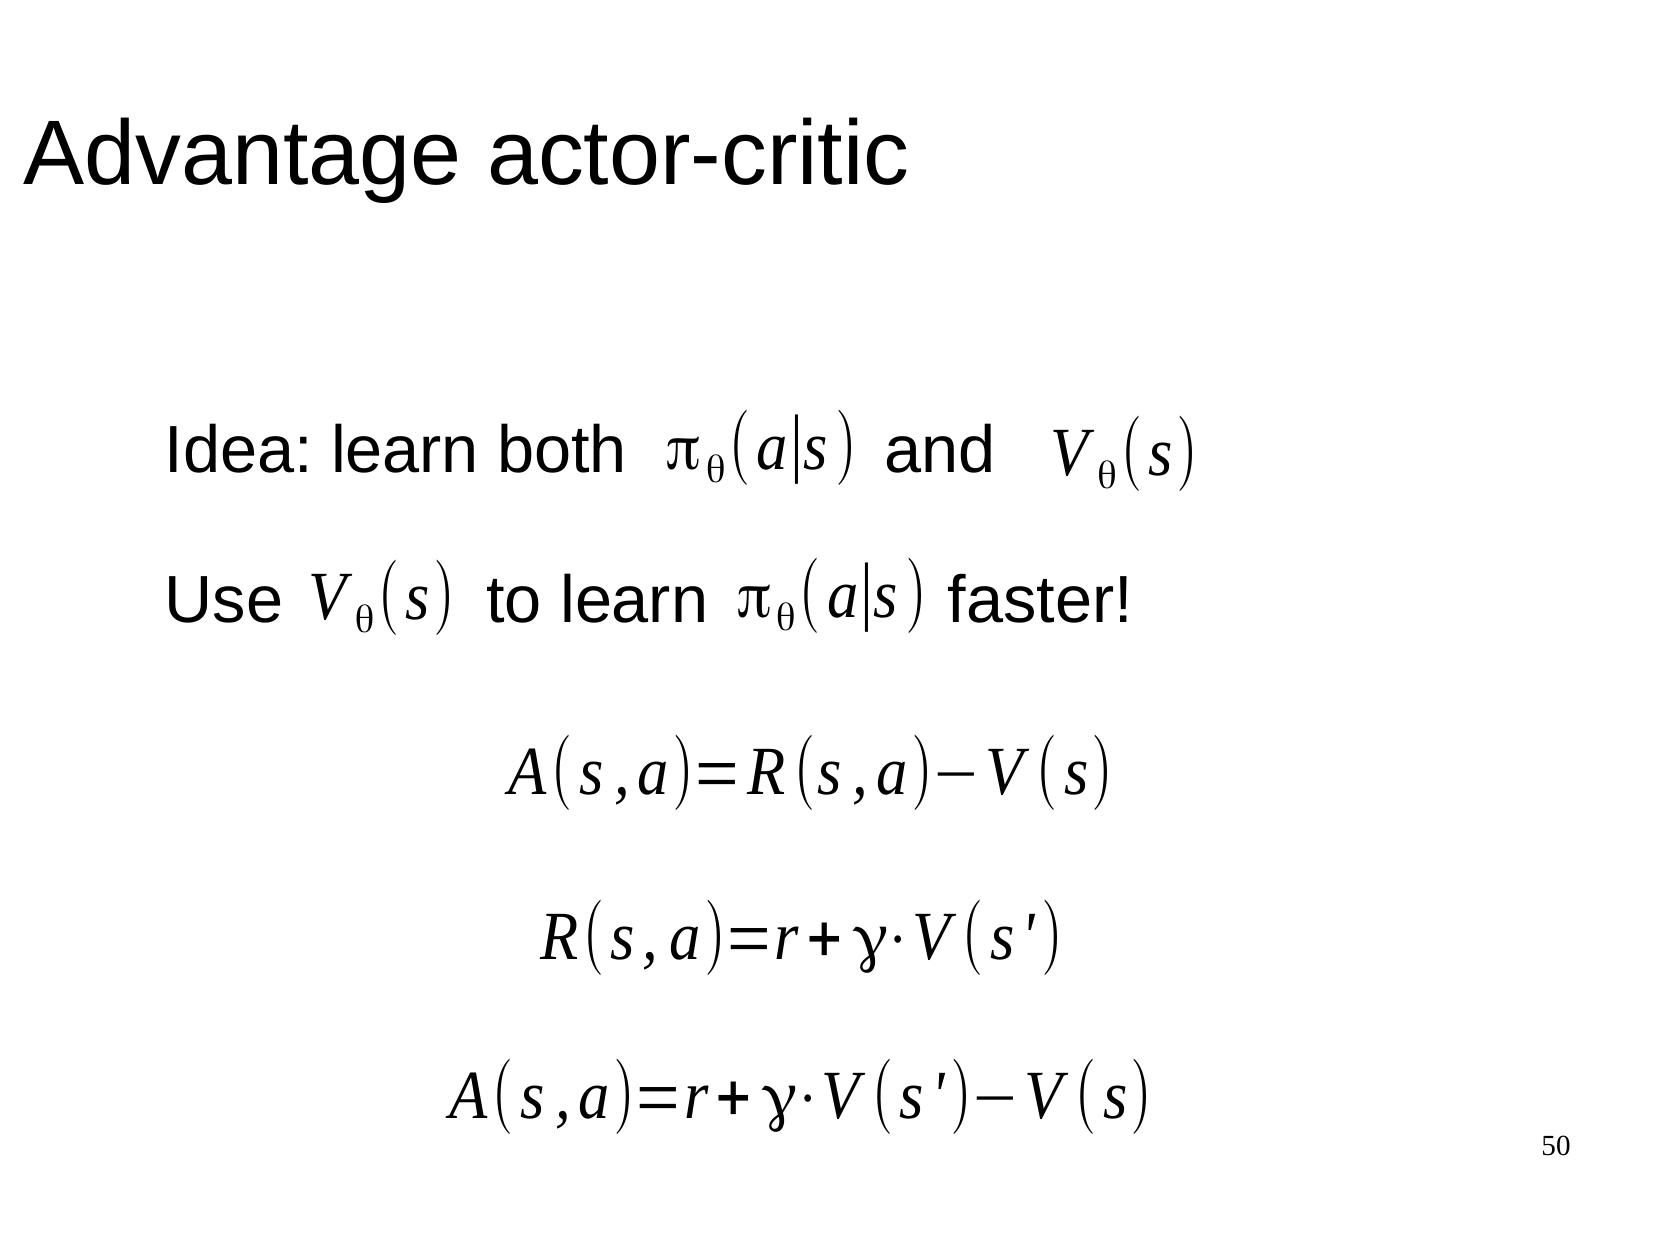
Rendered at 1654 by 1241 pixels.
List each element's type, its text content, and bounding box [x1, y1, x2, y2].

chart [485, 729, 1127, 813]
chart [1035, 410, 1214, 494]
chart [721, 552, 941, 636]
chart [520, 894, 1077, 978]
title Advantage actor-critic [23, 49, 1512, 257]
chart [651, 405, 871, 488]
chart [292, 555, 471, 639]
text_box Idea: learn both and Use to learn faster! [150, 405, 1546, 869]
chart [426, 1054, 1166, 1138]
